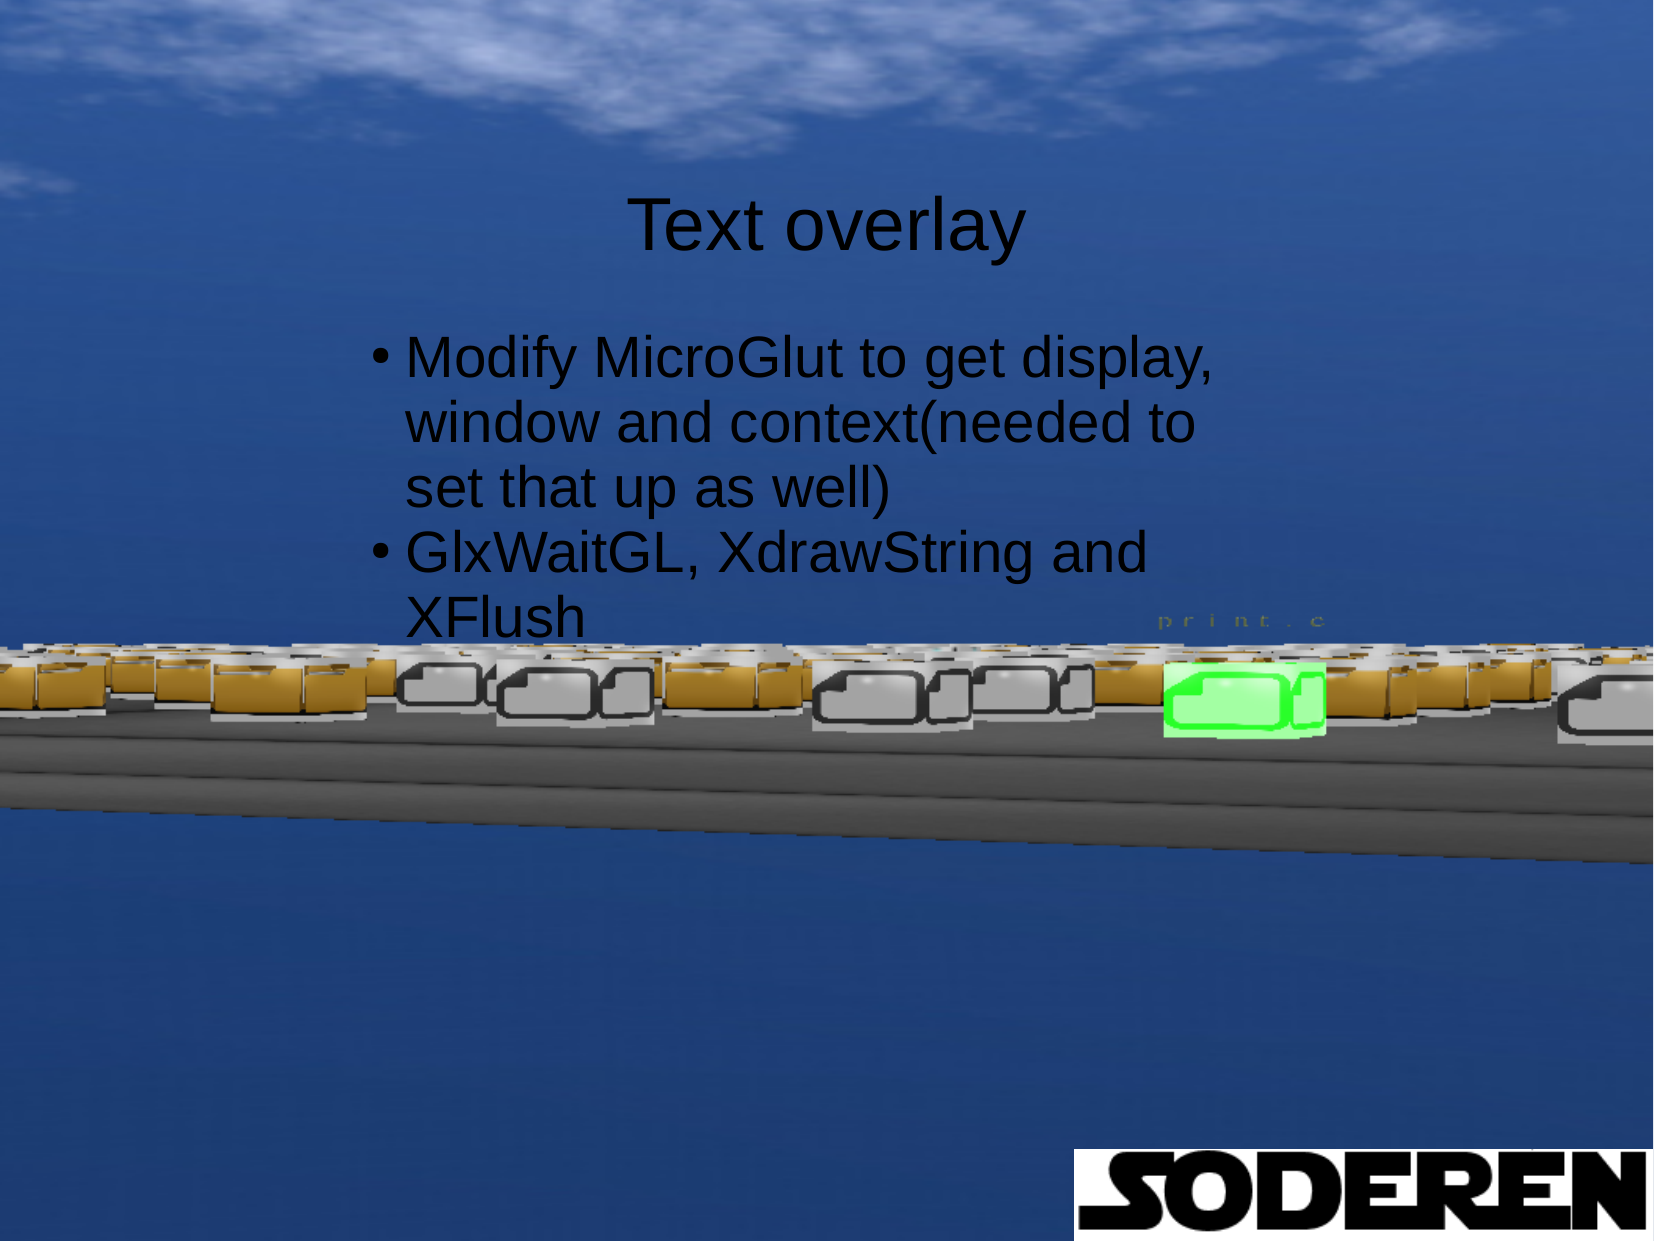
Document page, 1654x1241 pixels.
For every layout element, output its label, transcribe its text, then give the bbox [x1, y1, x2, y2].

text_box Modify MicroGlut to get display, window and context(needed to set that up as well) GlxWaitGL, XdrawString and XFlush [355, 317, 1298, 659]
text_box Text overlay [611, 174, 1042, 274]
picture [0, 0, 1654, 1241]
